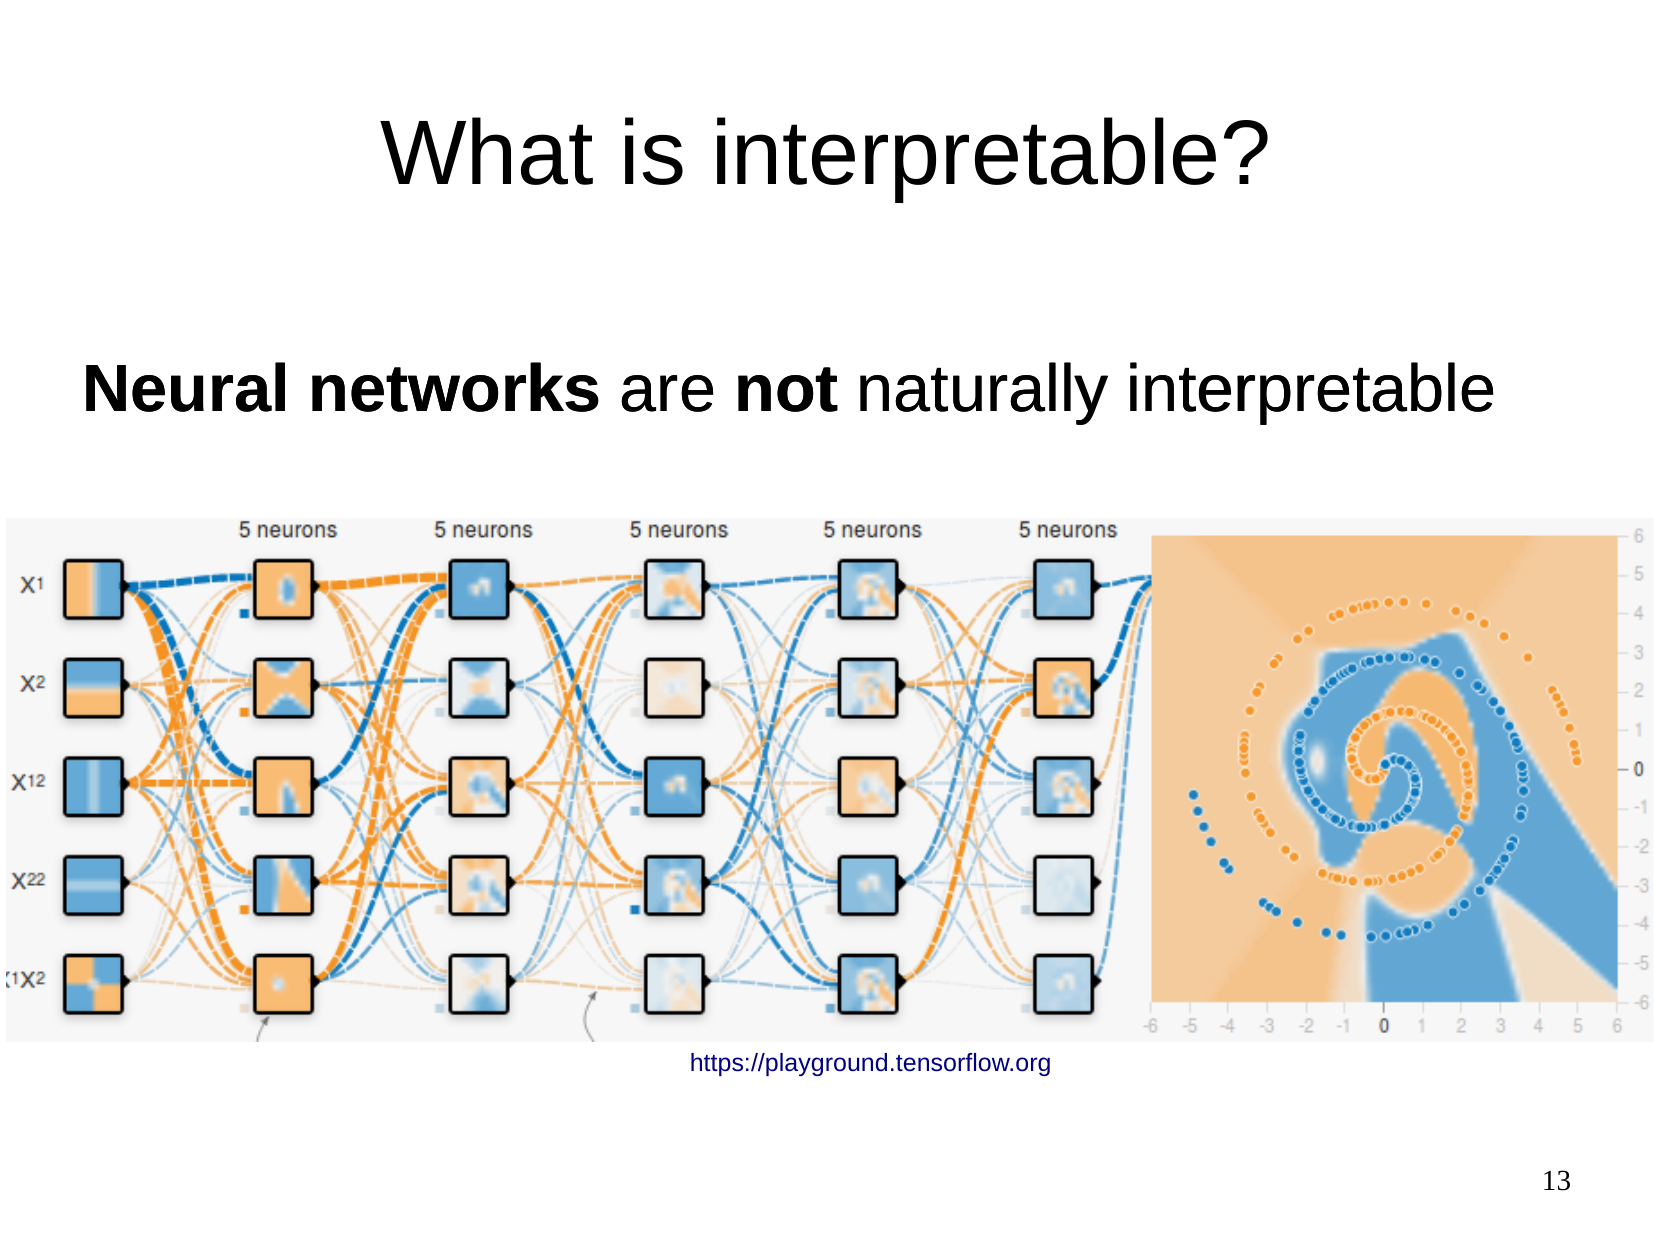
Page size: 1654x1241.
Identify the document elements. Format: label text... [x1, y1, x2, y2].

picture [6, 518, 1654, 1042]
title What is interpretable? [82, 49, 1571, 257]
text_box https://playground.tensorflow.org [675, 1041, 1096, 1099]
text_box Neural networks are not naturally interpretable [82, 290, 1571, 1010]
